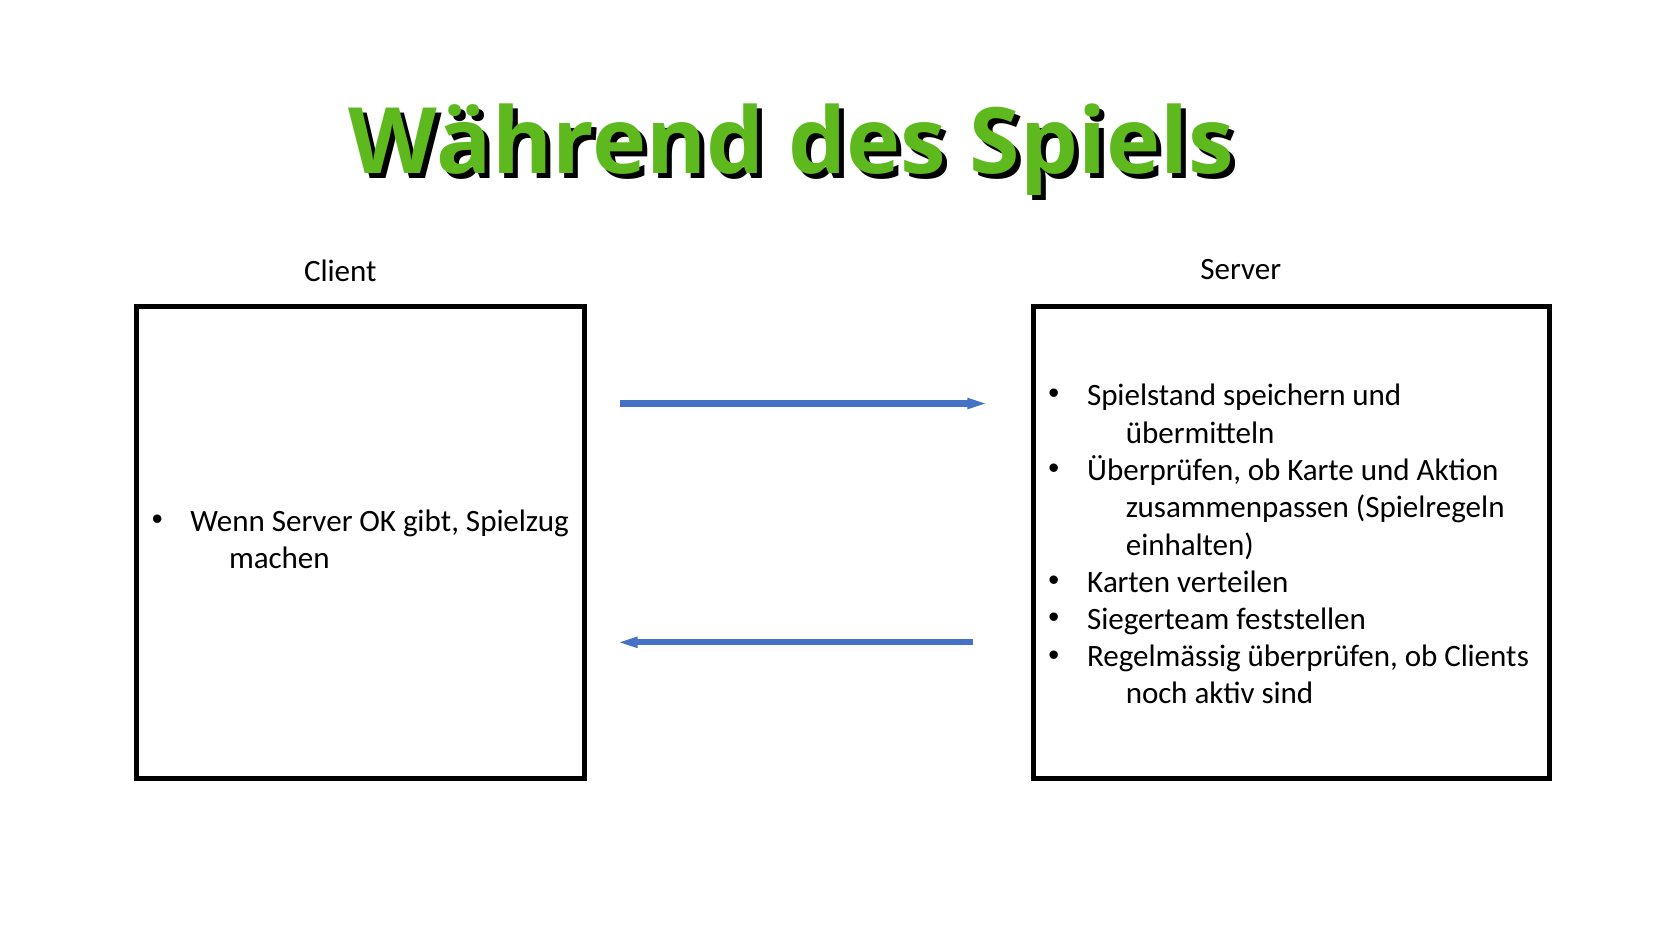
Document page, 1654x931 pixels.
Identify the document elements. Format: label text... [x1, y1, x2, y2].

title Während des Spiels [47, 59, 1536, 215]
text_box Wenn Server OK gibt, Spielzug machen [137, 306, 585, 779]
text_box Spielstand speichern und übermitteln Überprüfen, ob Karte und Aktion zusammenpassen (Spielregeln einhalten) Karten verteilen Siegerteam feststellen Regelmässig überprüfen, ob Clients noch aktiv sind [1033, 306, 1550, 779]
text_box Client [289, 242, 393, 296]
text_box Server [1185, 241, 1298, 294]
